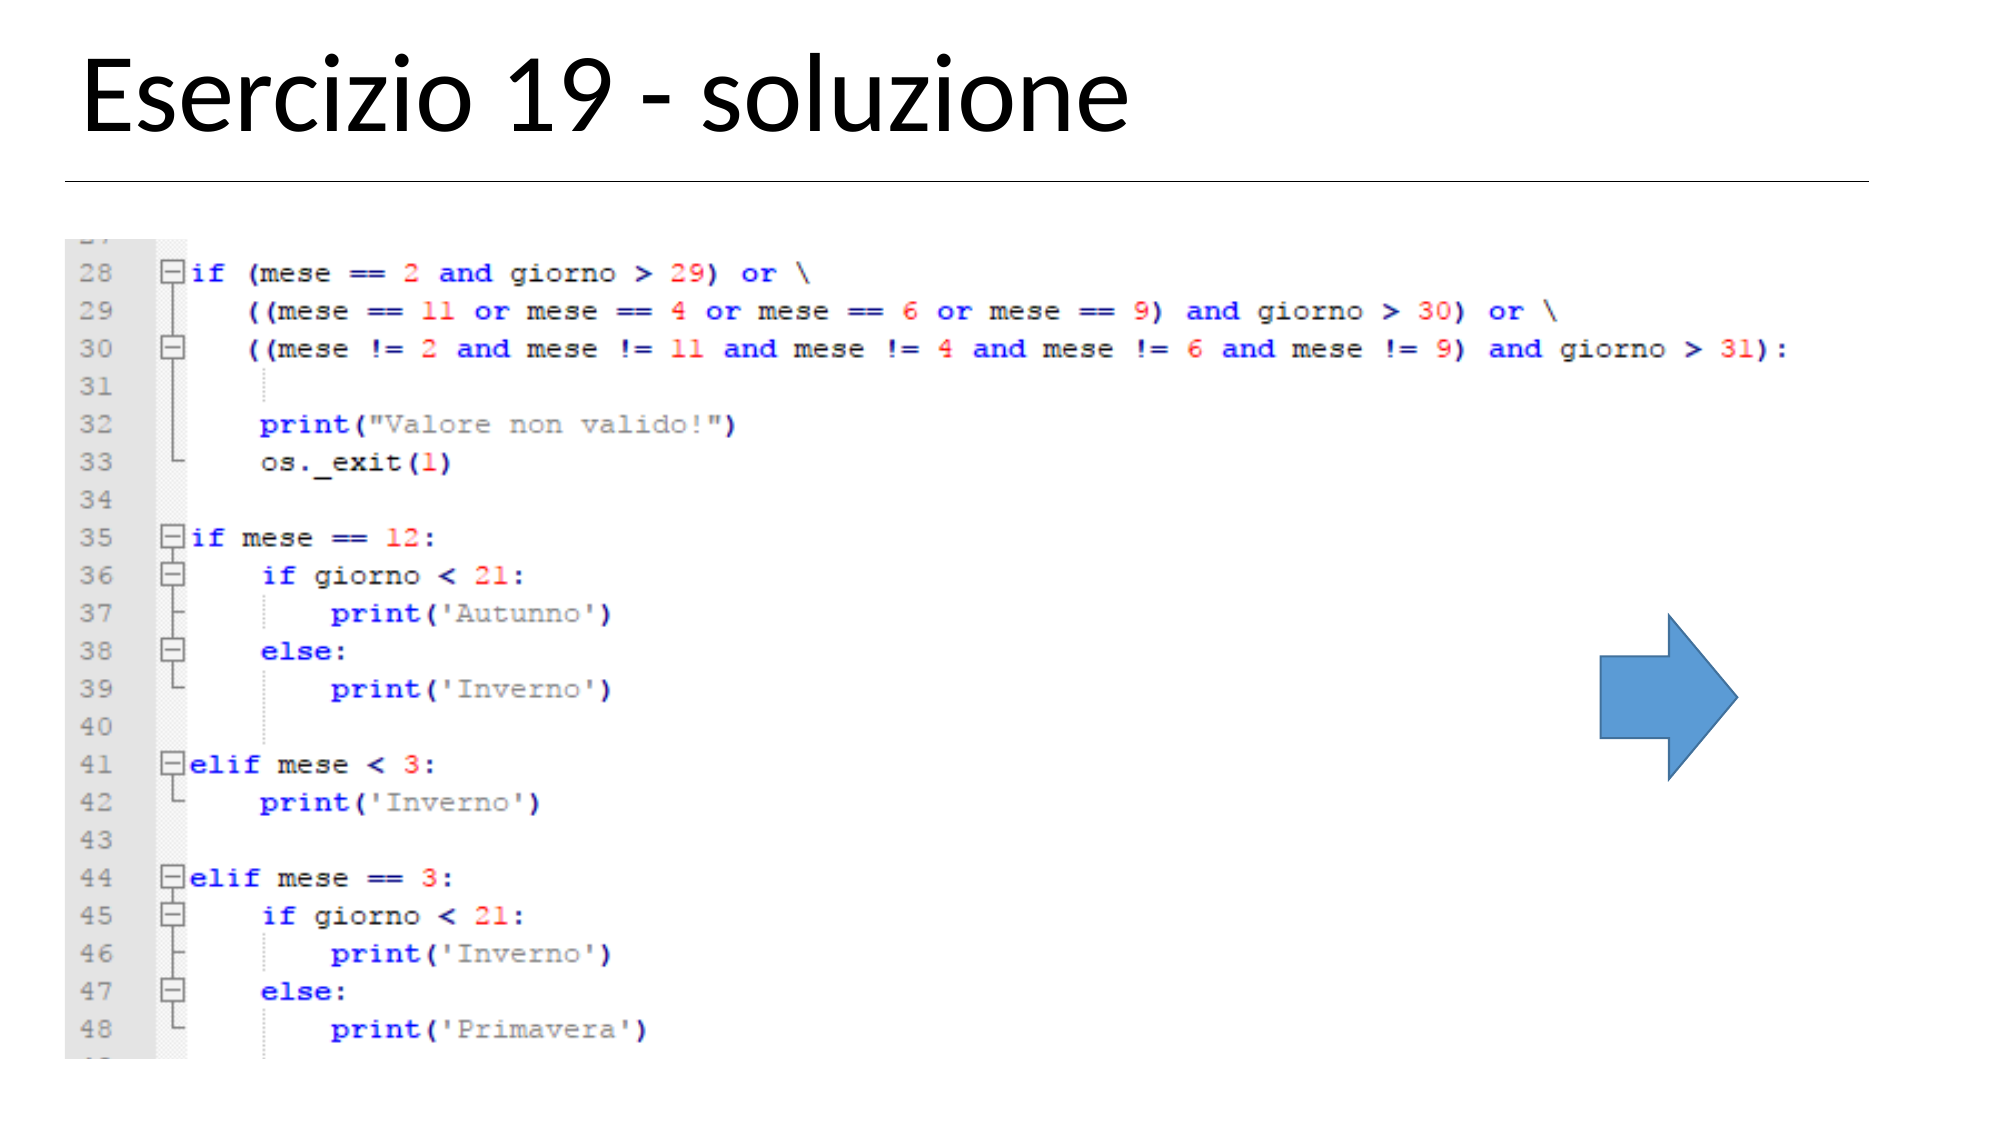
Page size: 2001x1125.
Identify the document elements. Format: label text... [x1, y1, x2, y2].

text_box Esercizio 19 - soluzione [64, 26, 1899, 184]
text_box [1600, 615, 1738, 780]
picture [64, 239, 1898, 1059]
